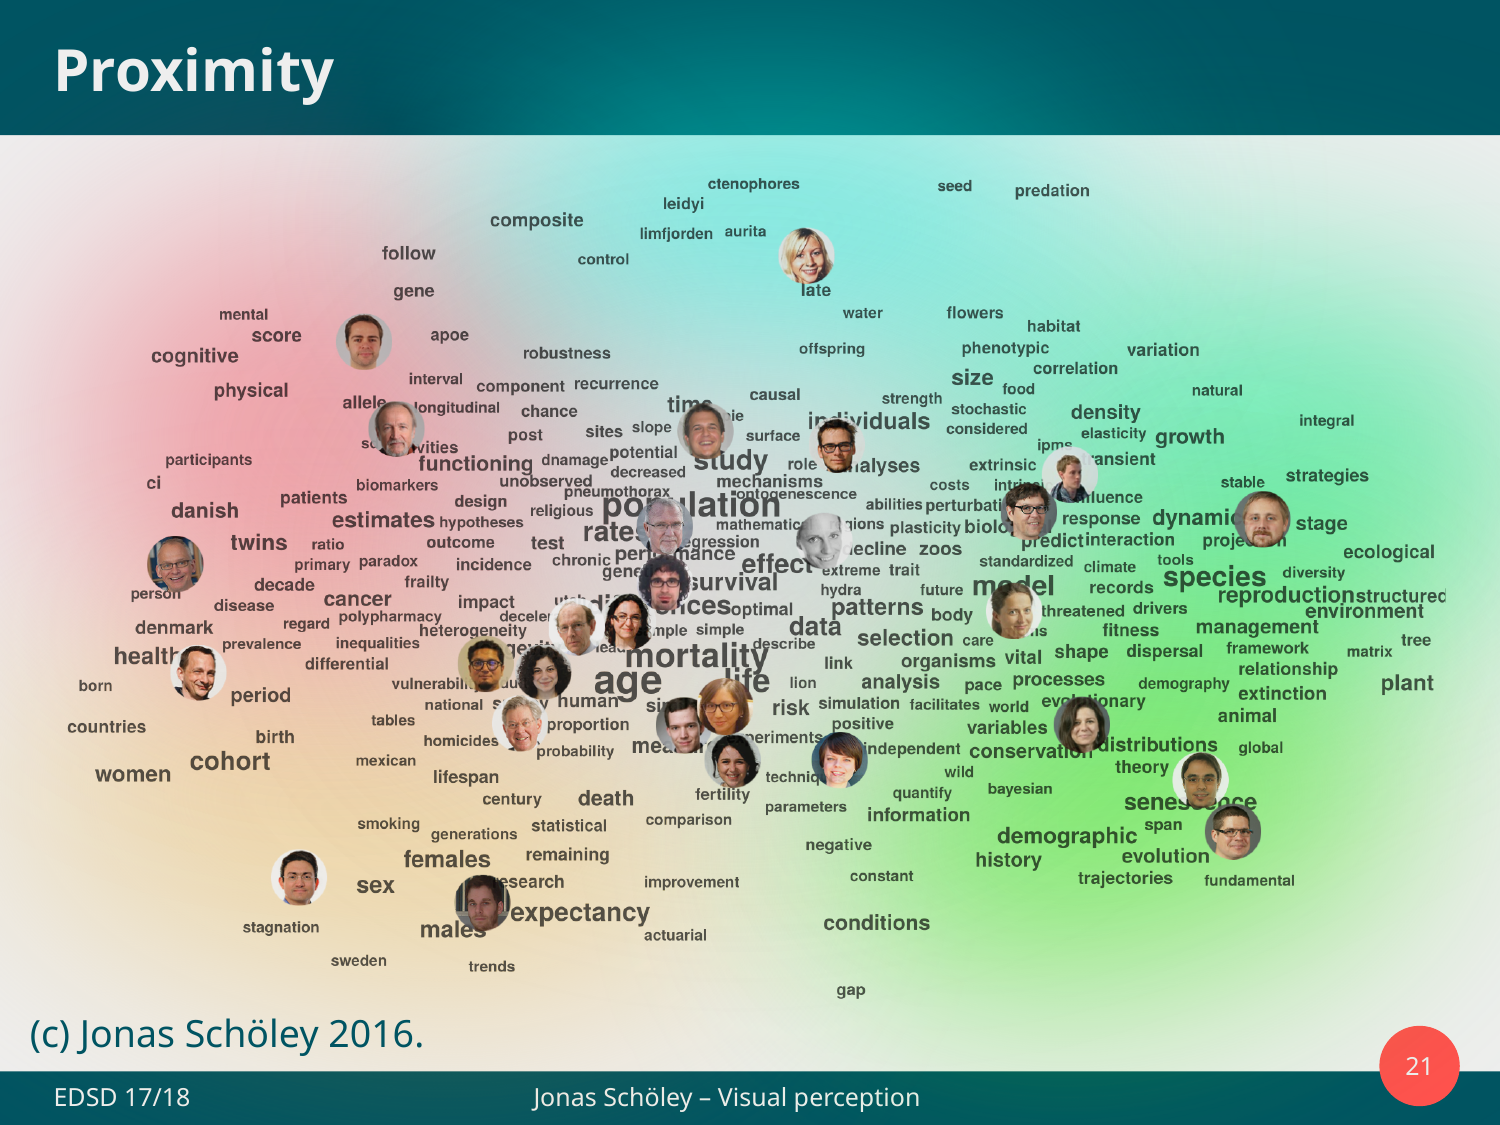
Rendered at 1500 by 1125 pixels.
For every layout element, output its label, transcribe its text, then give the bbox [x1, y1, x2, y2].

text_box (c) Jonas Schöley 2016. [15, 1000, 1261, 1066]
picture [0, 0, 1500, 1125]
title Proximity [53, 0, 1447, 141]
